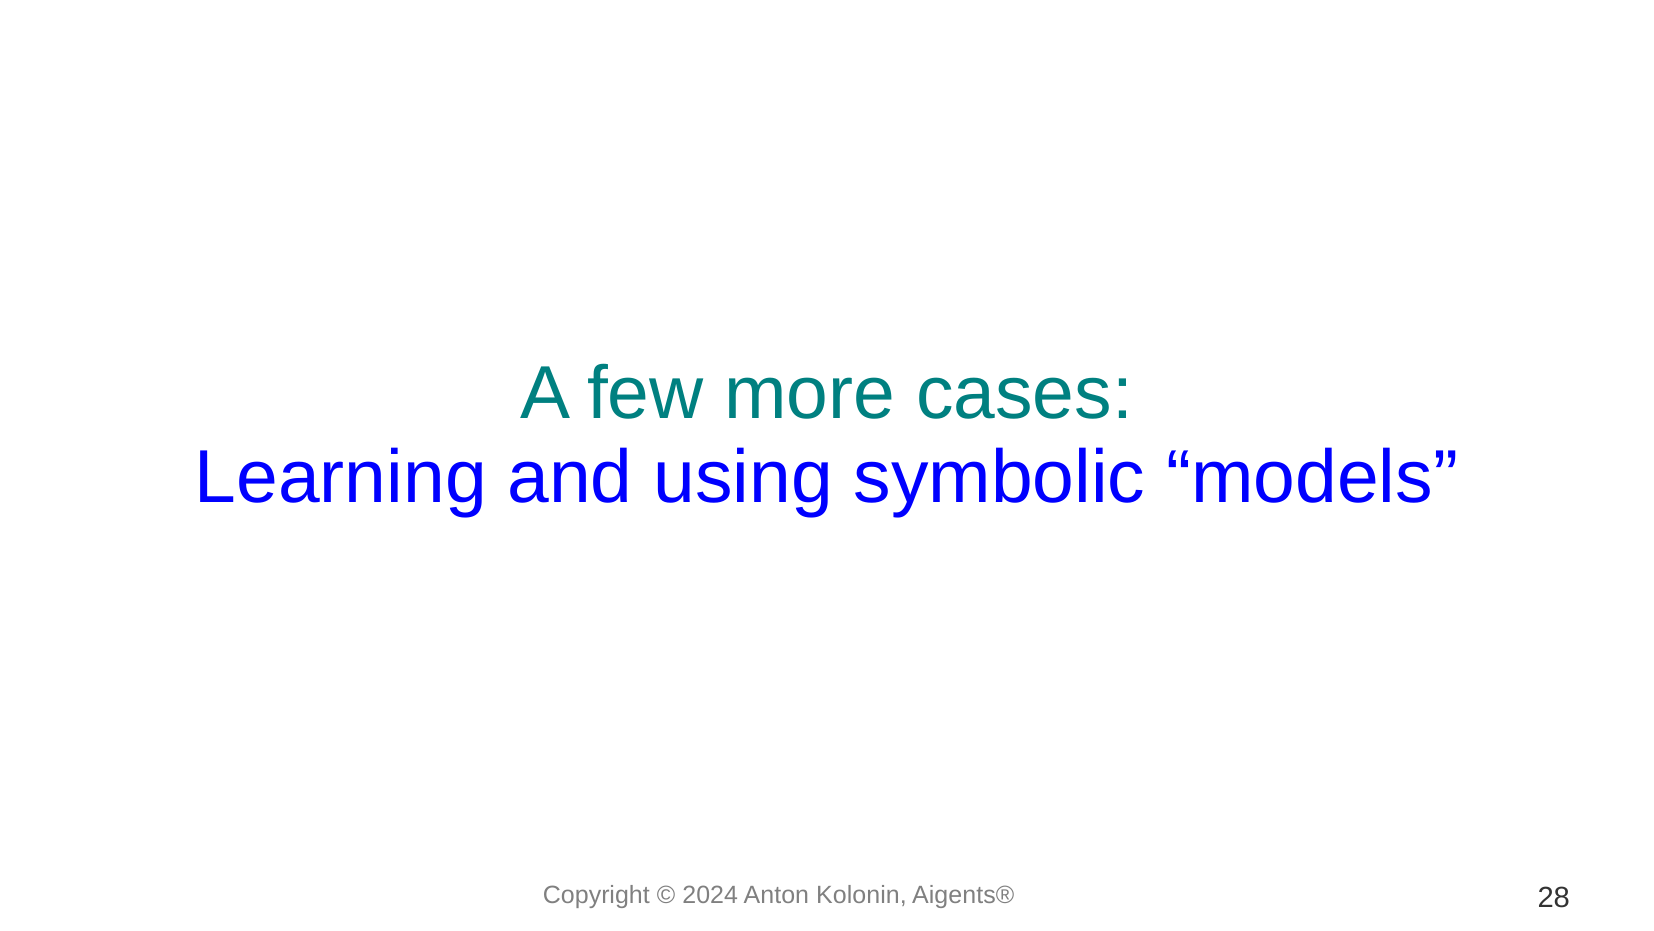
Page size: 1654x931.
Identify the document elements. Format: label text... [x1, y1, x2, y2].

text_box A few more cases: Learning and using symbolic “models” [0, 343, 1654, 526]
